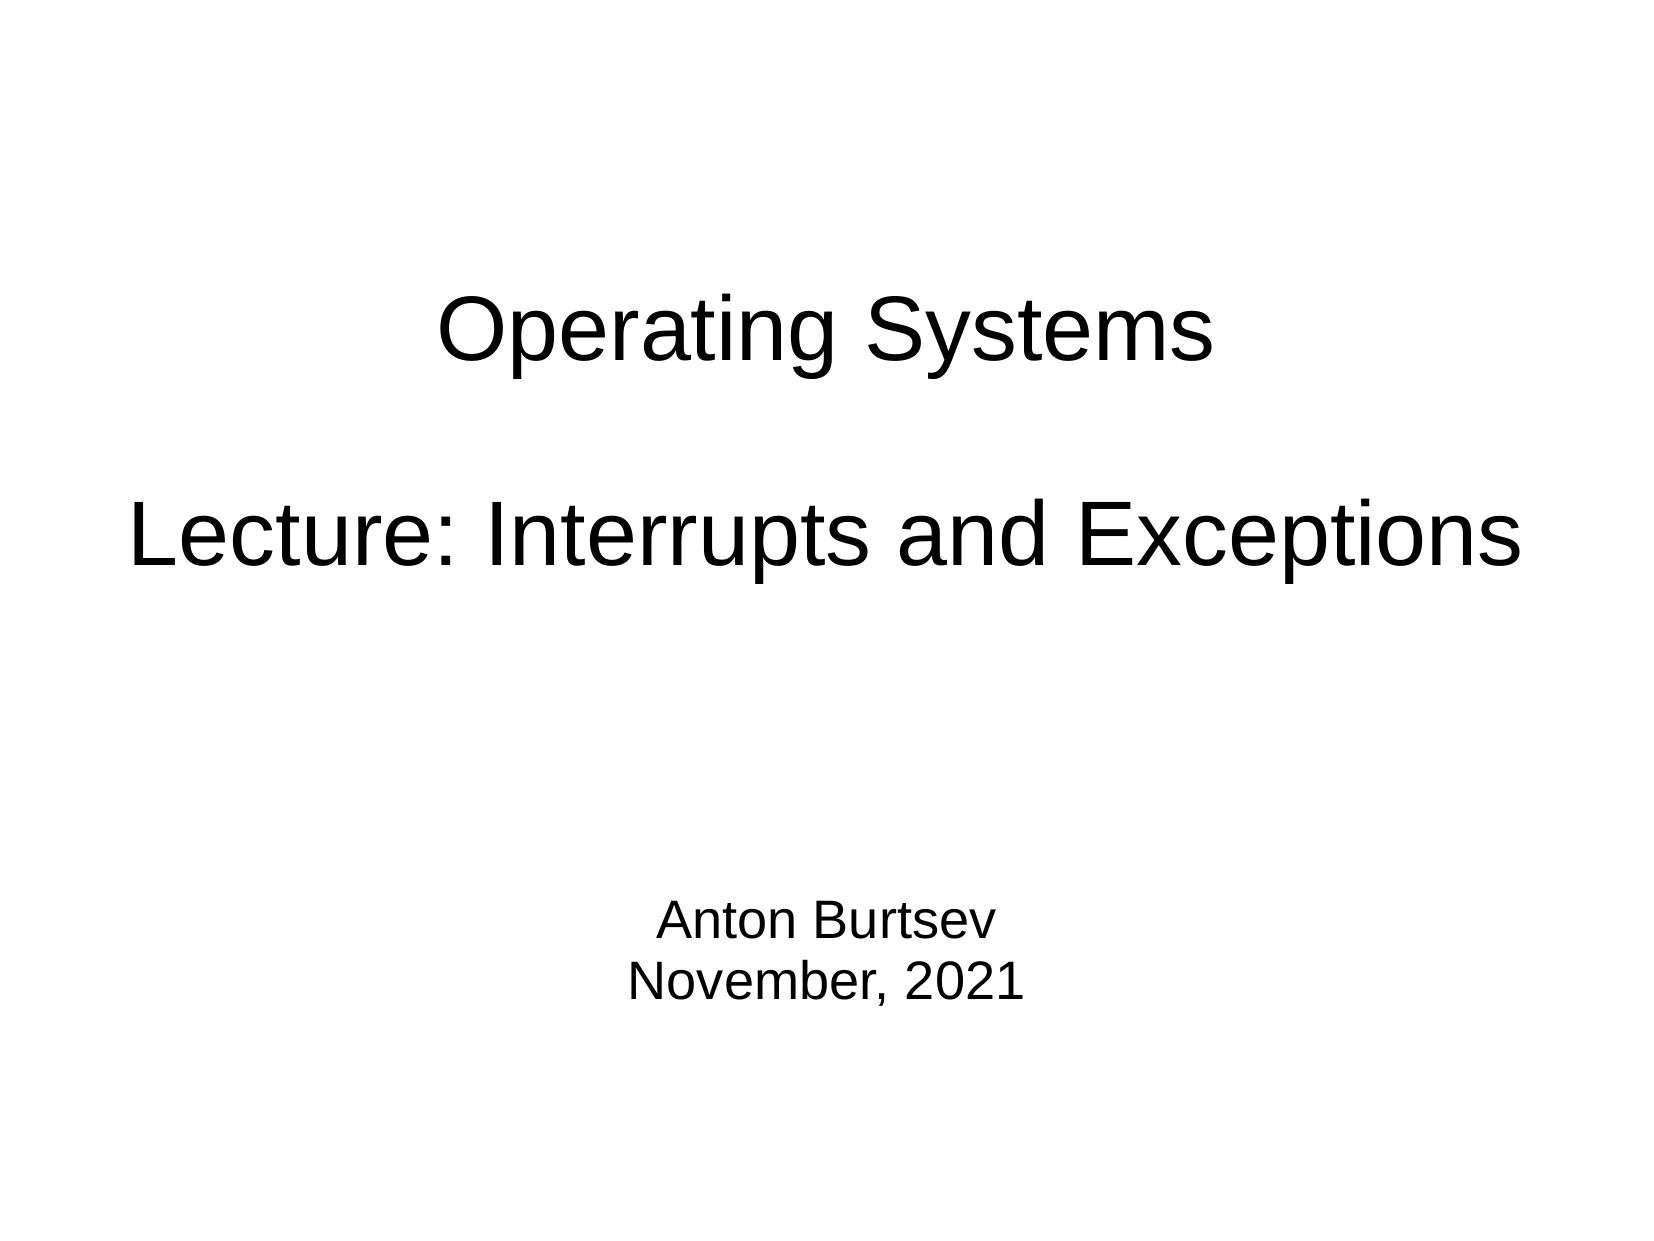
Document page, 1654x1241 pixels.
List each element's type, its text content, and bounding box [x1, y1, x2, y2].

title Operating Systems Lecture: Interrupts and Exceptions [82, 113, 1571, 637]
subtitle Anton Burtsev November, 2021 [82, 637, 1571, 1109]
